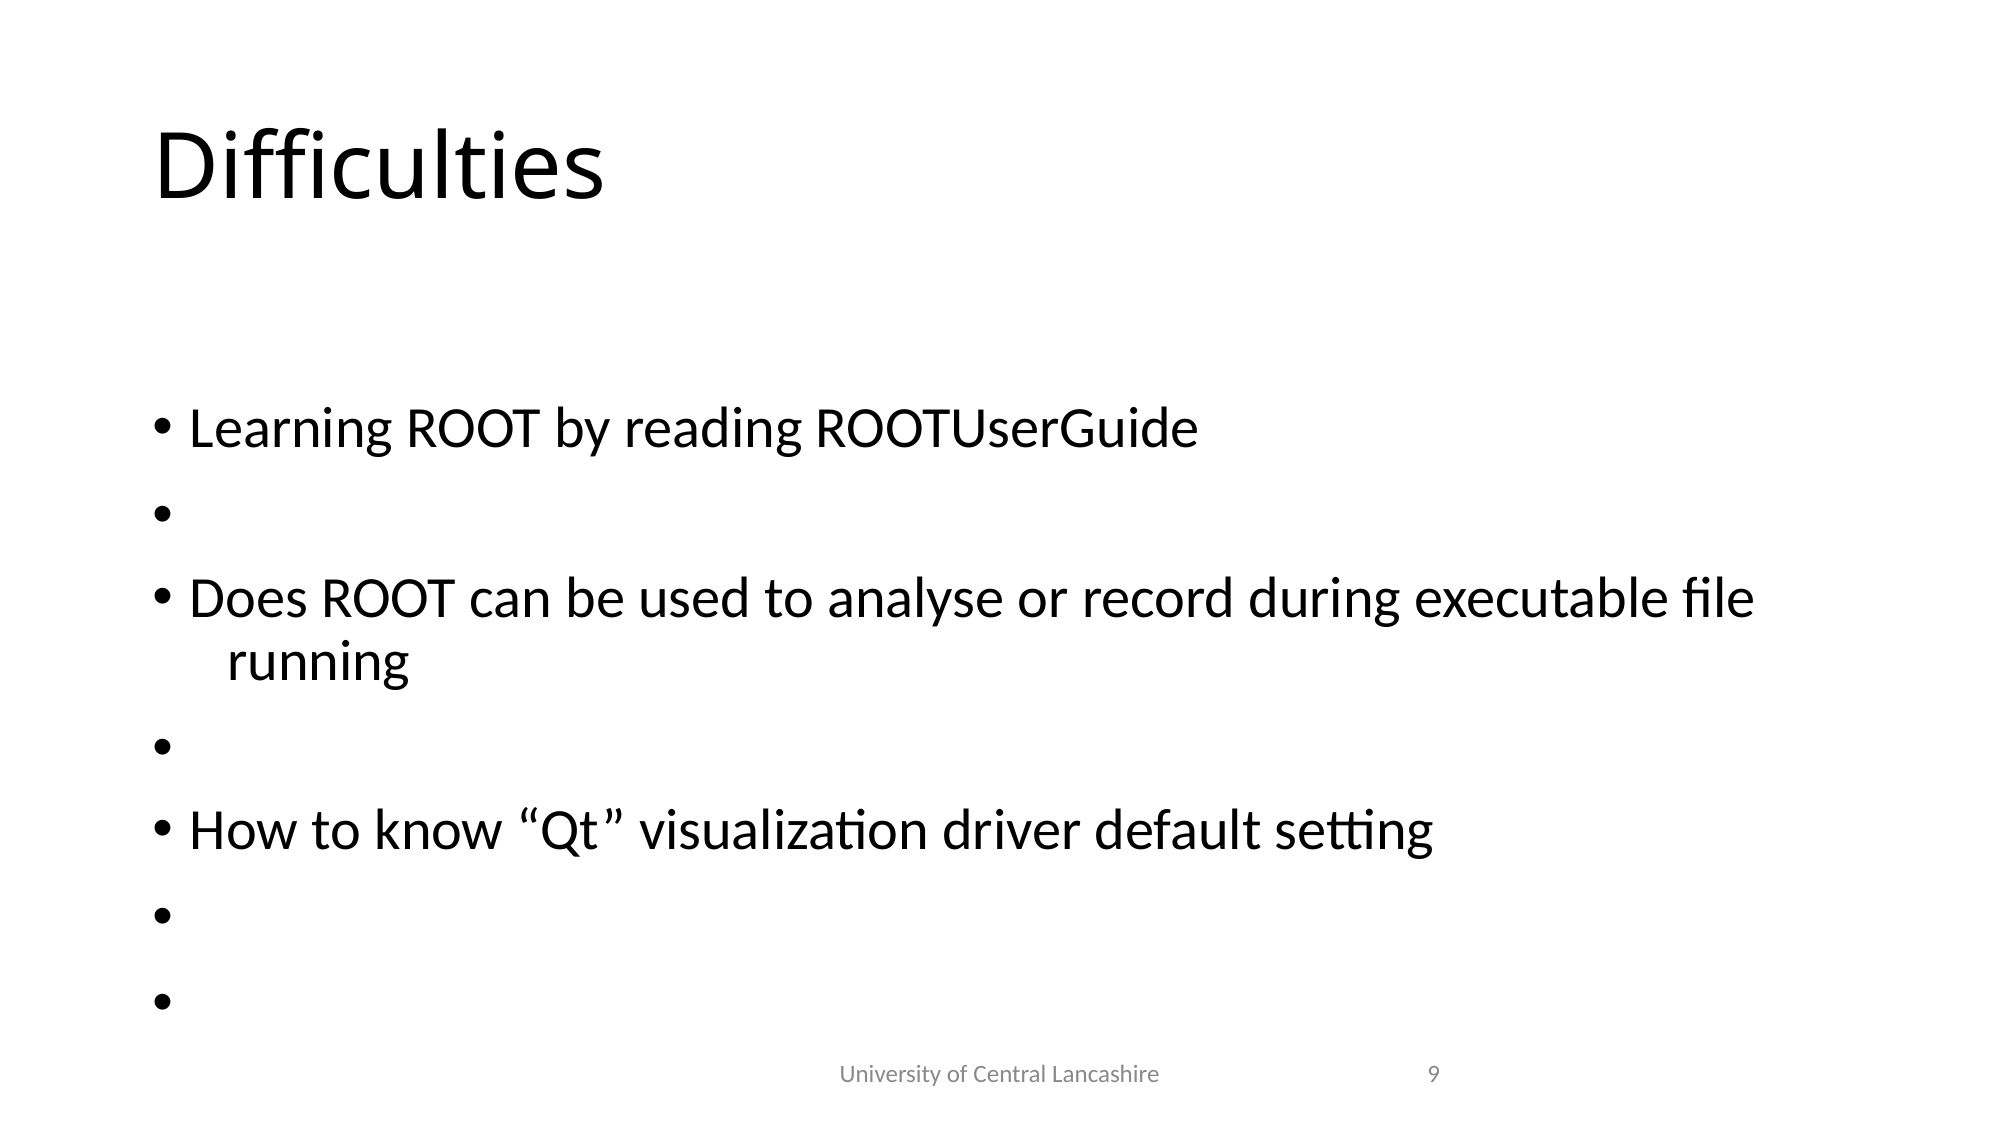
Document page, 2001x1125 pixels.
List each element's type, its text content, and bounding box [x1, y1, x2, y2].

list Learning ROOT by reading ROOTUserGuide Does ROOT can be used to analyse or record during executable file running How to know “Qt” visualization driver default setting [137, 299, 1863, 1014]
text_box University of Central Lancashire [662, 1042, 1338, 1103]
title Difficulties [137, 59, 1863, 278]
text_box [1412, 1042, 1863, 1103]
